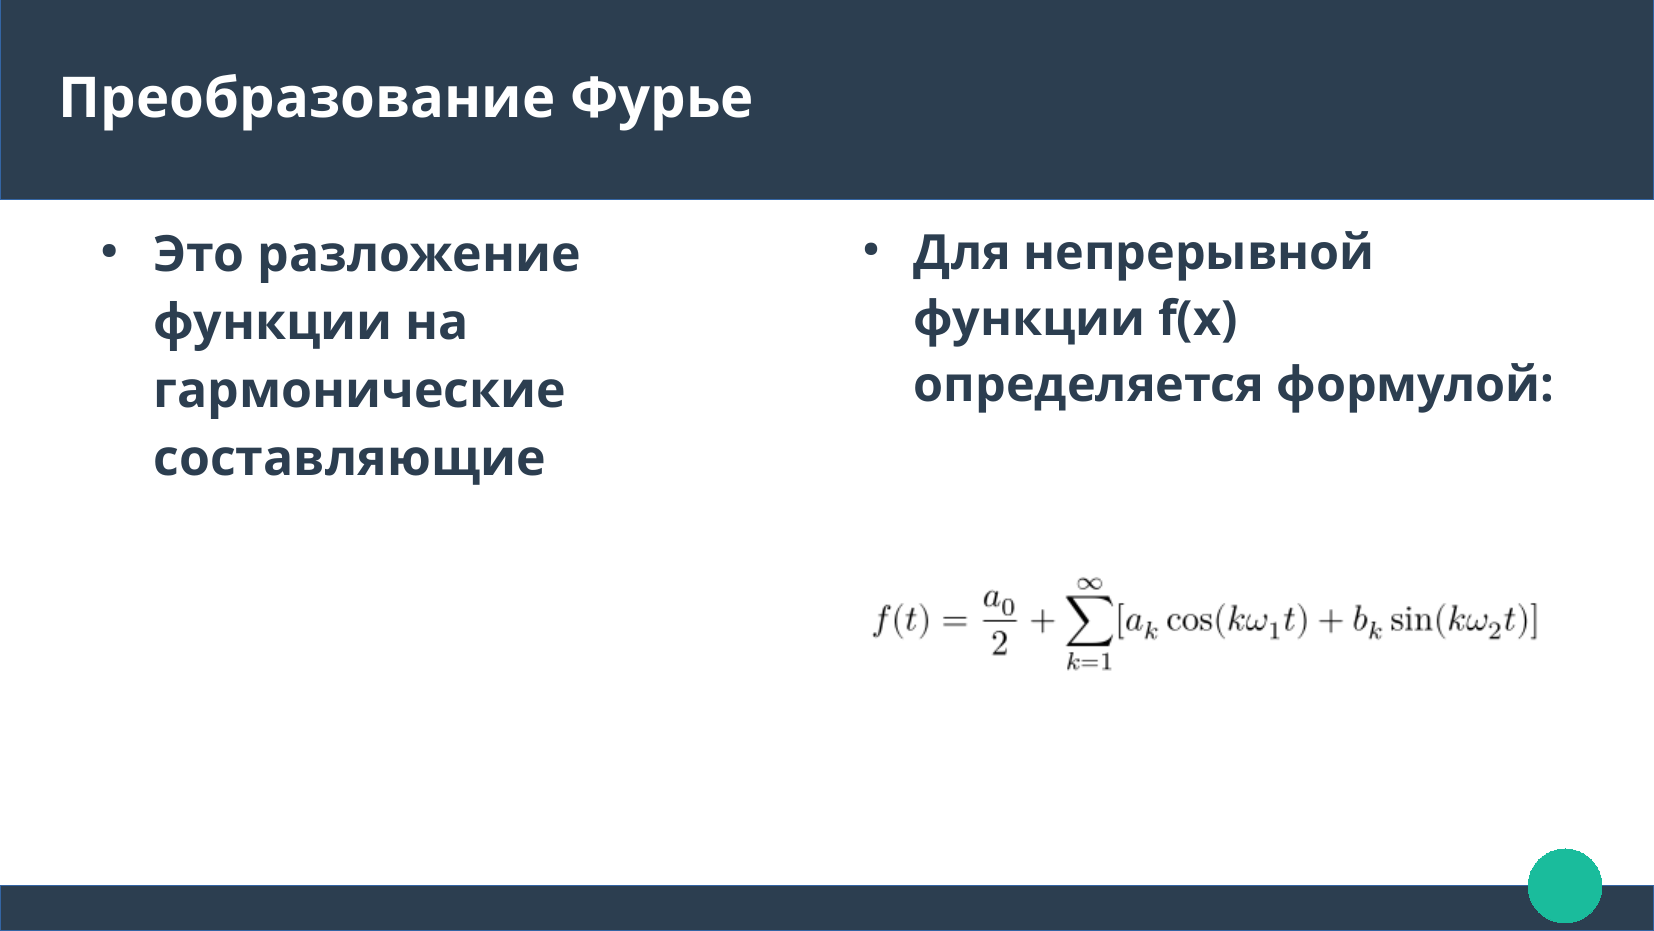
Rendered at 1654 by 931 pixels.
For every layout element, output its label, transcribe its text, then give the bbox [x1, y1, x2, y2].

list Для непрерывной функции f(x) определяется формулой: [845, 217, 1572, 475]
picture [845, 556, 1572, 700]
list Это разложение функции на гармонические составляющие [82, 217, 809, 758]
title Преобразование Фурье [59, 37, 1595, 155]
